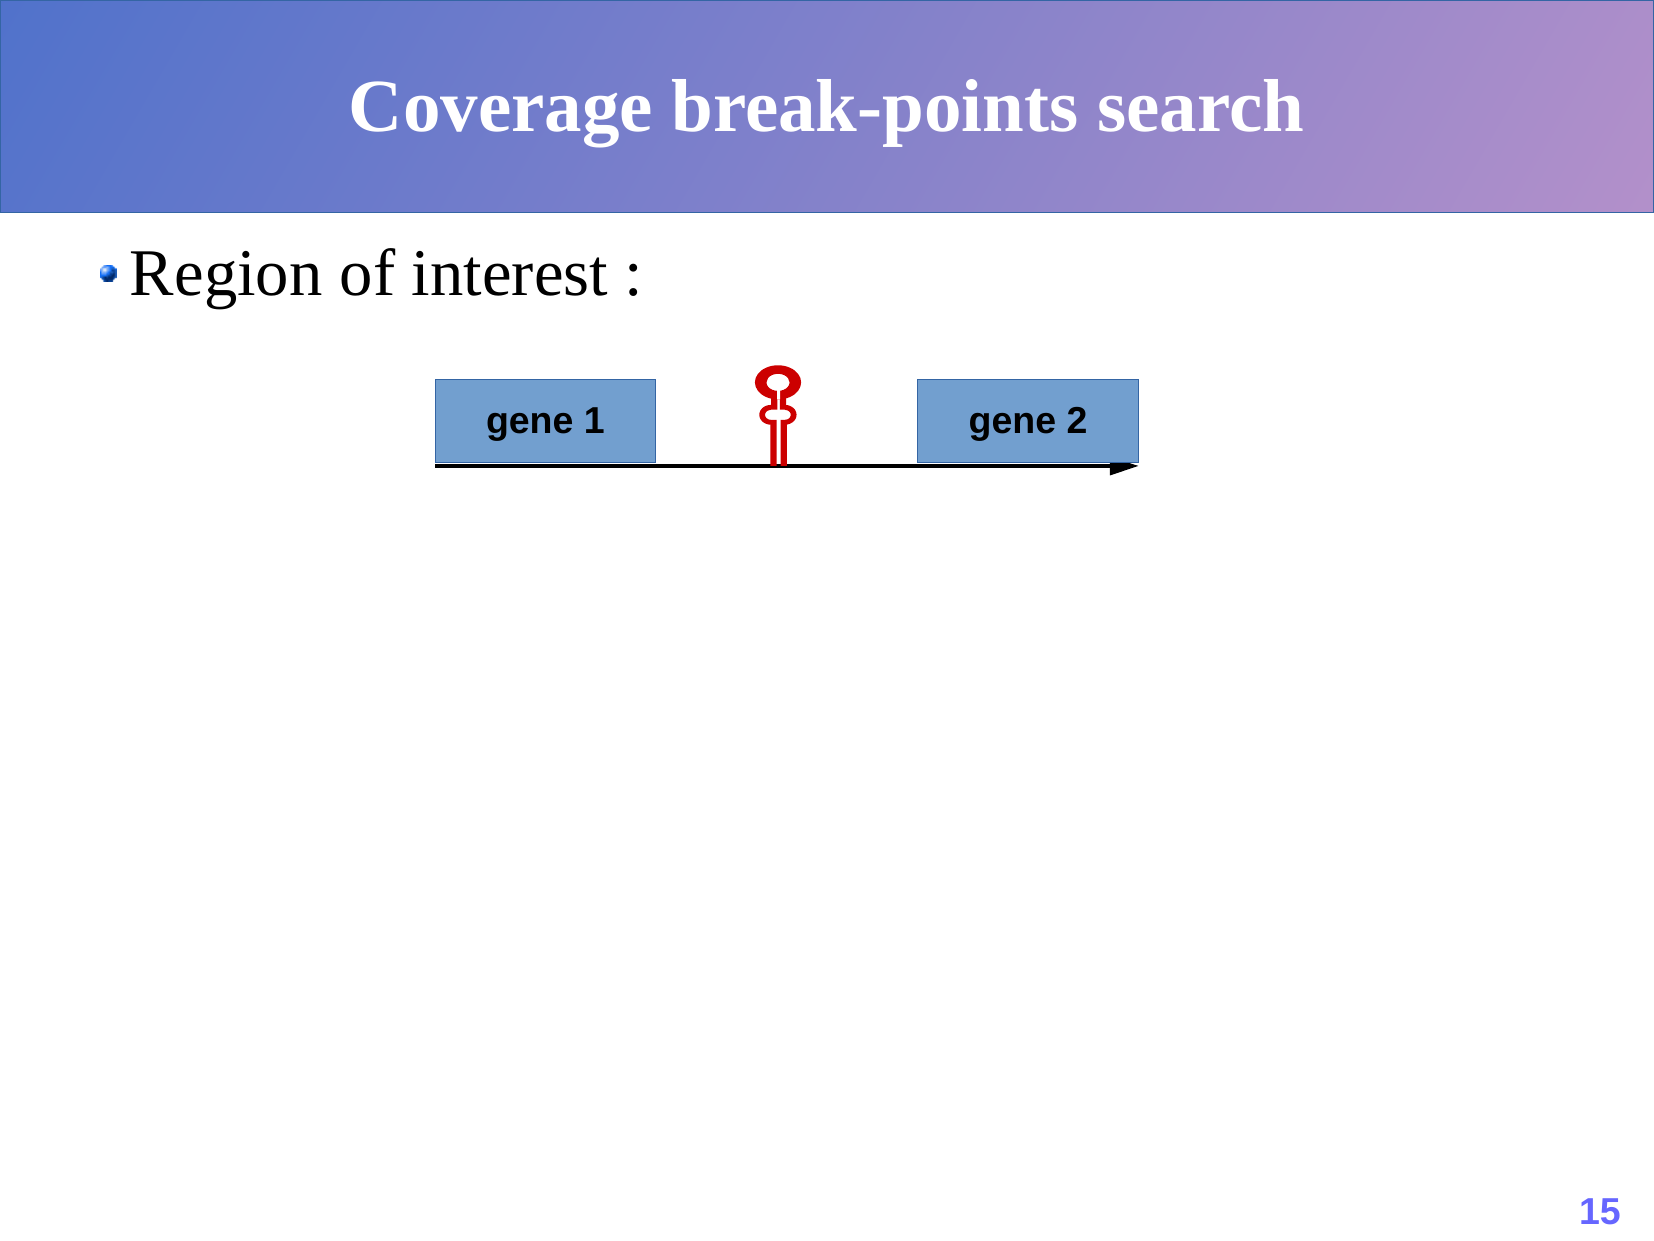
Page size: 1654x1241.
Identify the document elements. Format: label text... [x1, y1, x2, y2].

list Region of interest : [82, 236, 1571, 1158]
text_box gene 2 [917, 379, 1139, 463]
title Coverage break-points search [82, 23, 1571, 189]
text_box 15 [1564, 1183, 1642, 1241]
text_box [754, 365, 802, 466]
text_box gene 1 [435, 379, 656, 463]
